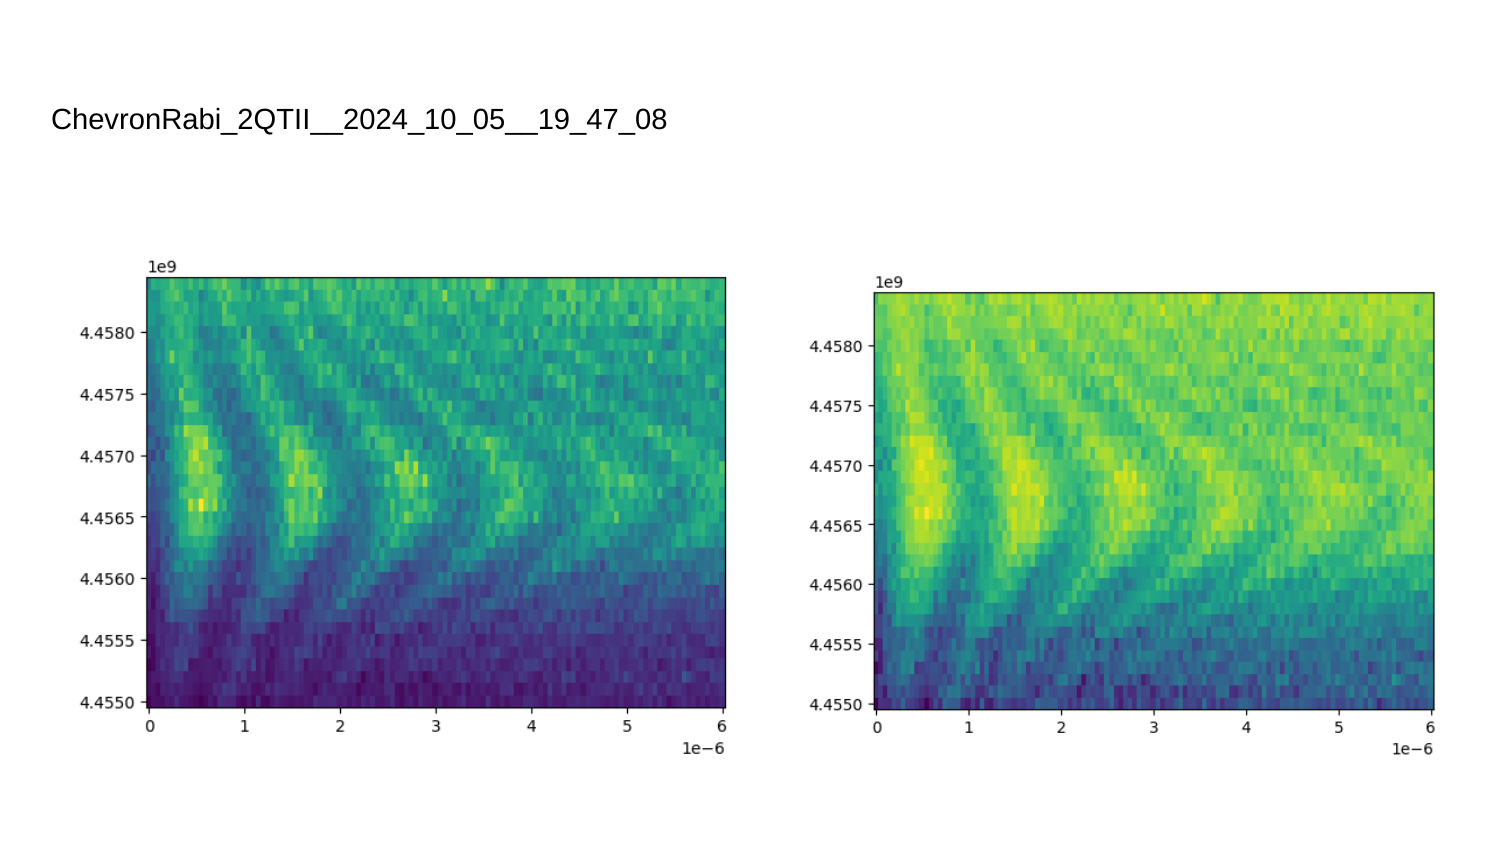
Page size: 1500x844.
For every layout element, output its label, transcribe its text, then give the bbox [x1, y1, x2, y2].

picture [67, 248, 739, 768]
picture [797, 264, 1447, 768]
title ChevronRabi_2QTII__2024_10_05__19_47_08 [51, 72, 1449, 167]
